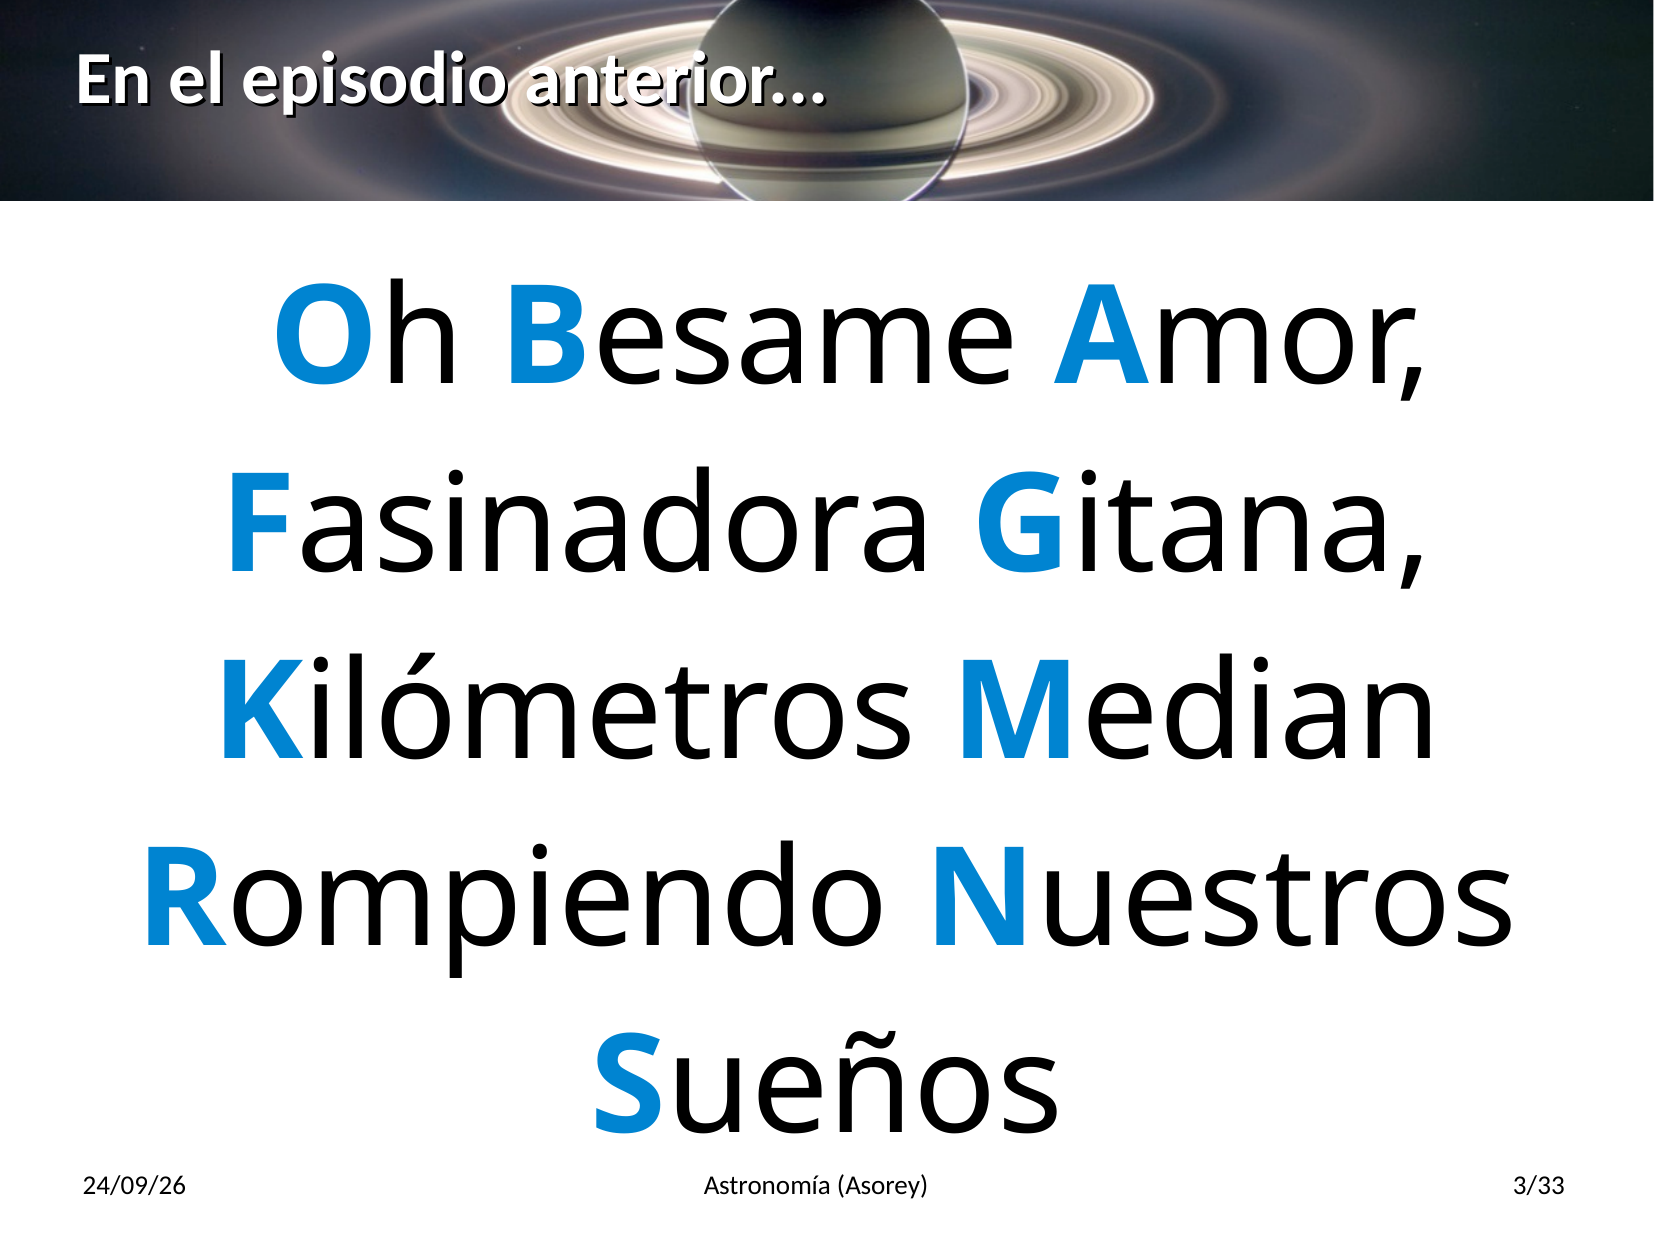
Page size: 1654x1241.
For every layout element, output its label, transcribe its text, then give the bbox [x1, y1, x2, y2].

title En el episodio anterior... [75, 19, 1564, 151]
picture [0, 0, 1654, 201]
subtitle Oh Besame Amor, Fasinadora Gitana, Kilómetros Median Rompiendo Nuestros Sueños [82, 255, 1571, 1156]
